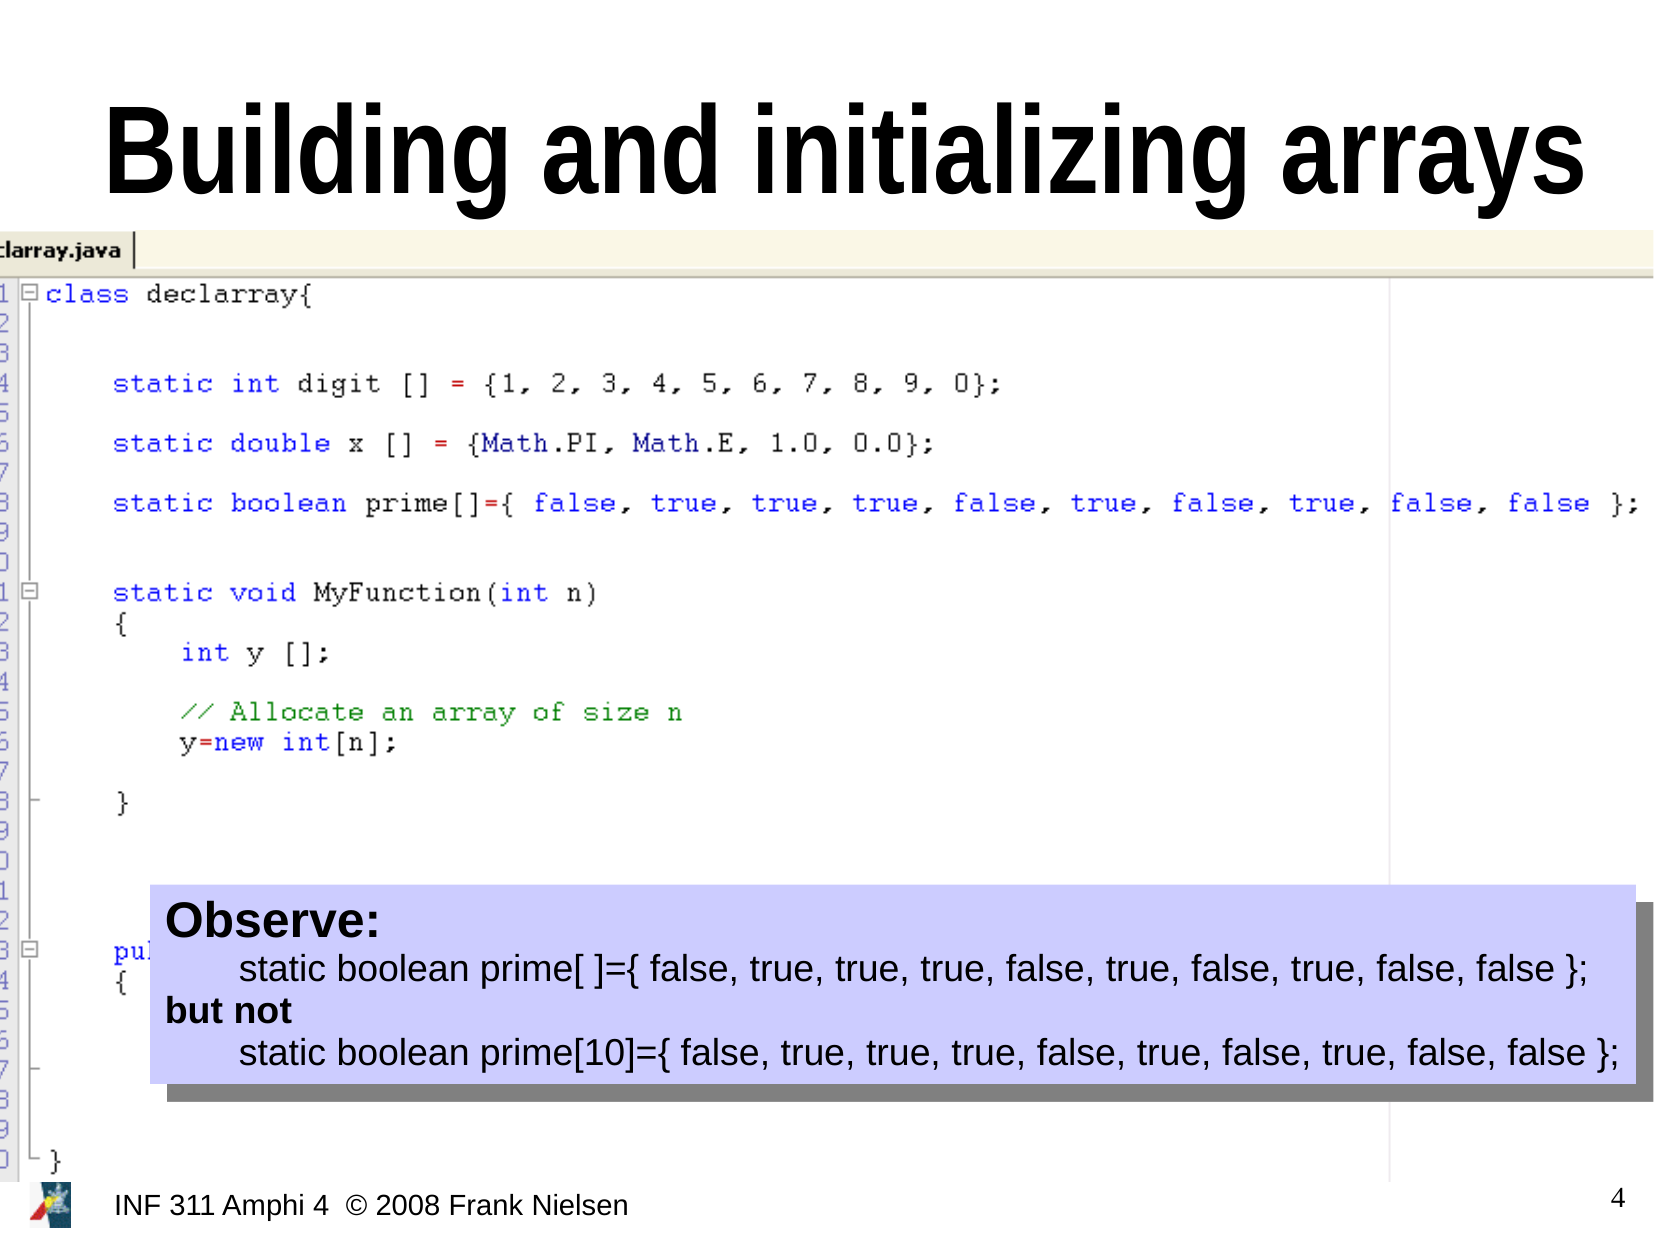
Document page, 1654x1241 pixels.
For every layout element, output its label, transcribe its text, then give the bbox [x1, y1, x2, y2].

picture [0, 230, 1654, 1228]
text_box Building and initializing arrays [88, 69, 1604, 227]
text_box Observe: static boolean prime[ ]={ false, true, true, true, false, true, false, true, false, false }; but not static boolean prime[10]={ false, true, true, true, false, true, false, true, false, false }; [150, 884, 1636, 1084]
